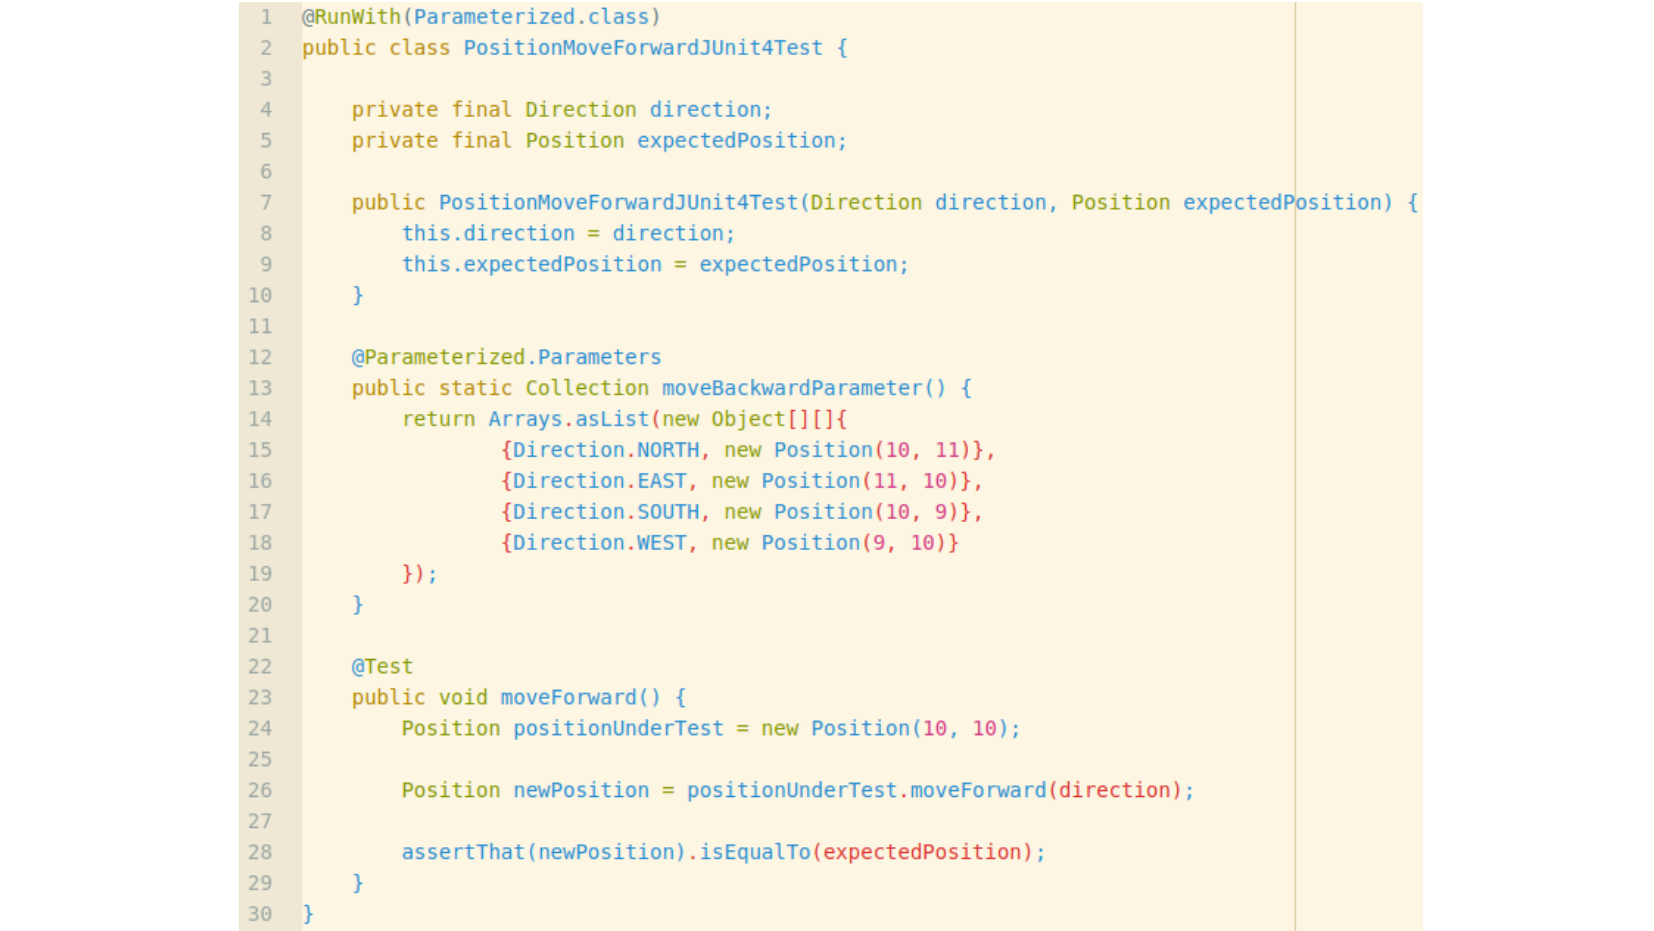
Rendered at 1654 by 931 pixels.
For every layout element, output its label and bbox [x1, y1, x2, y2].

picture [239, 2, 1423, 931]
